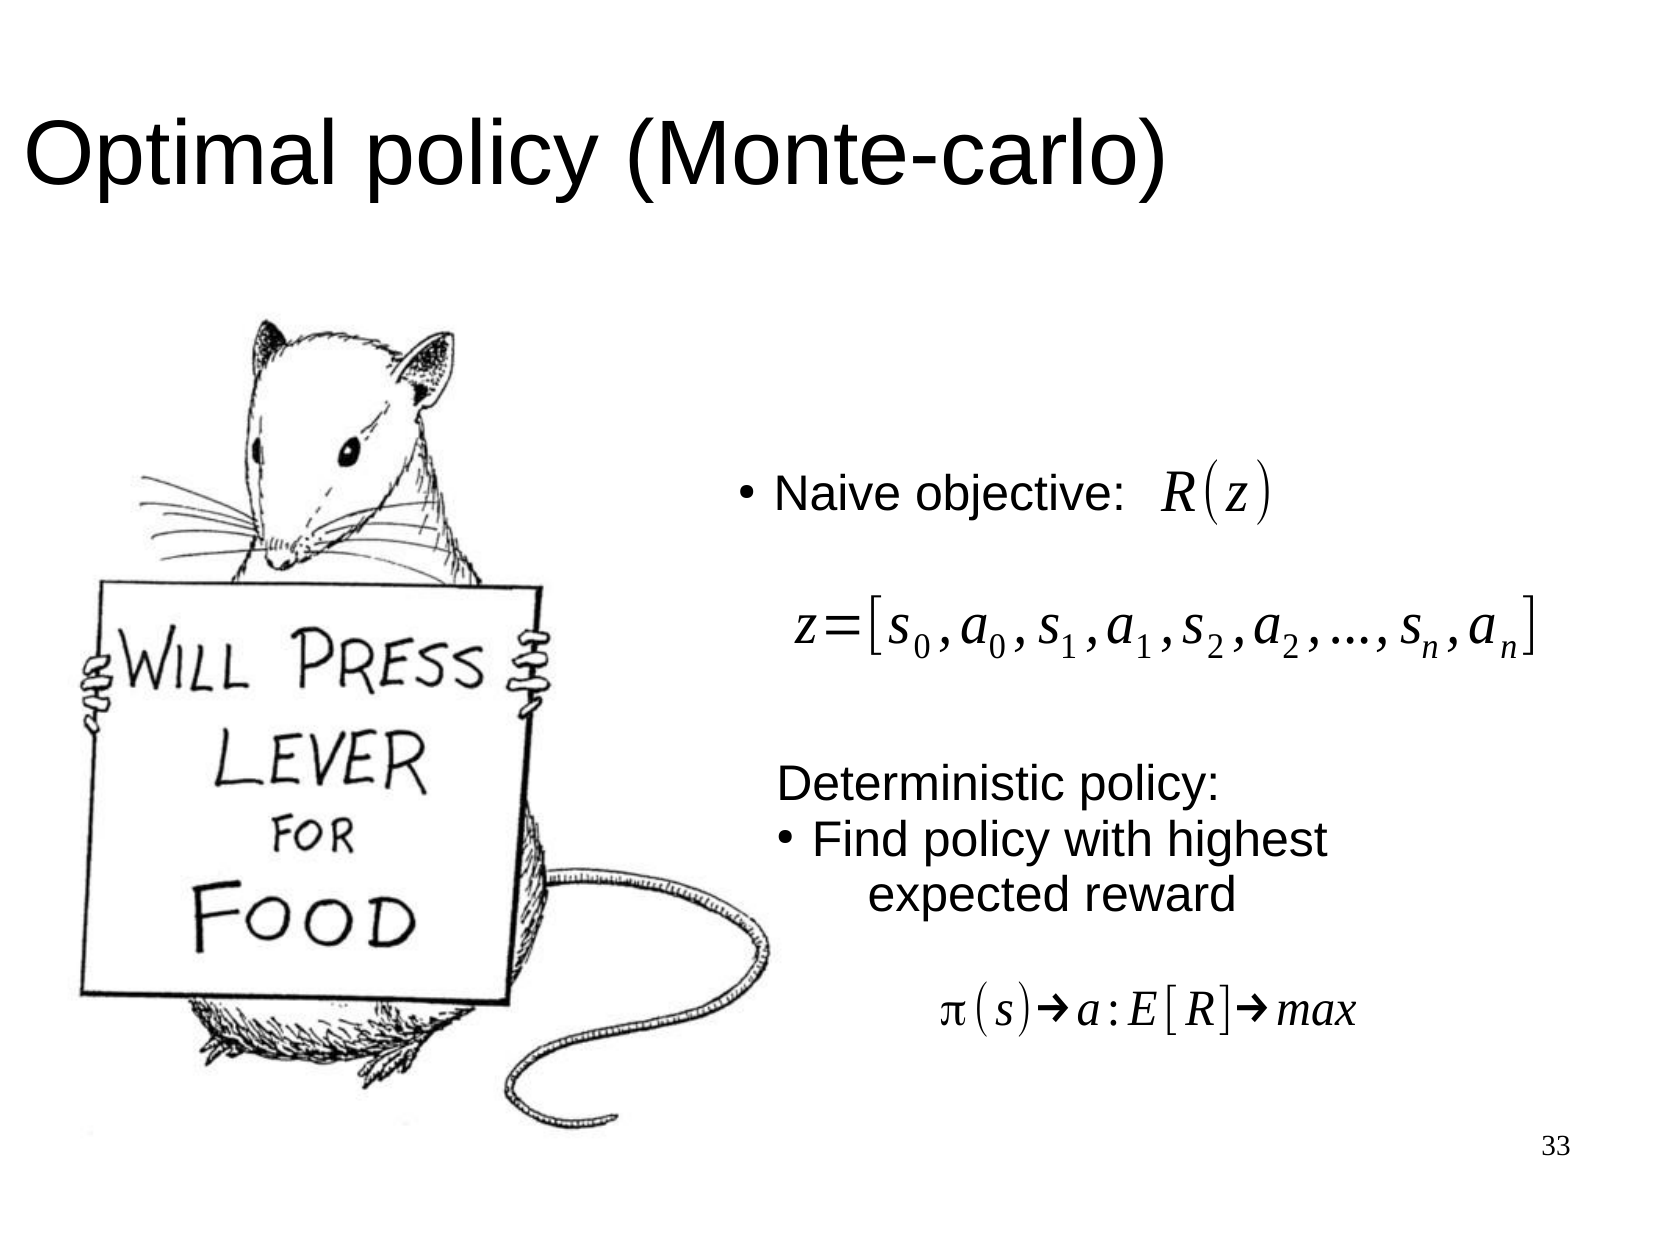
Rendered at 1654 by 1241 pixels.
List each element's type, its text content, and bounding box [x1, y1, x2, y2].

text_box Deterministic policy: Find policy with highest expected reward [740, 754, 1654, 924]
picture [0, 250, 791, 1241]
chart [928, 977, 1372, 1039]
text_box Naive objective: [738, 464, 1654, 578]
chart [777, 591, 1552, 668]
title Optimal policy (Monte-carlo) [23, 49, 1512, 257]
chart [1143, 455, 1288, 528]
